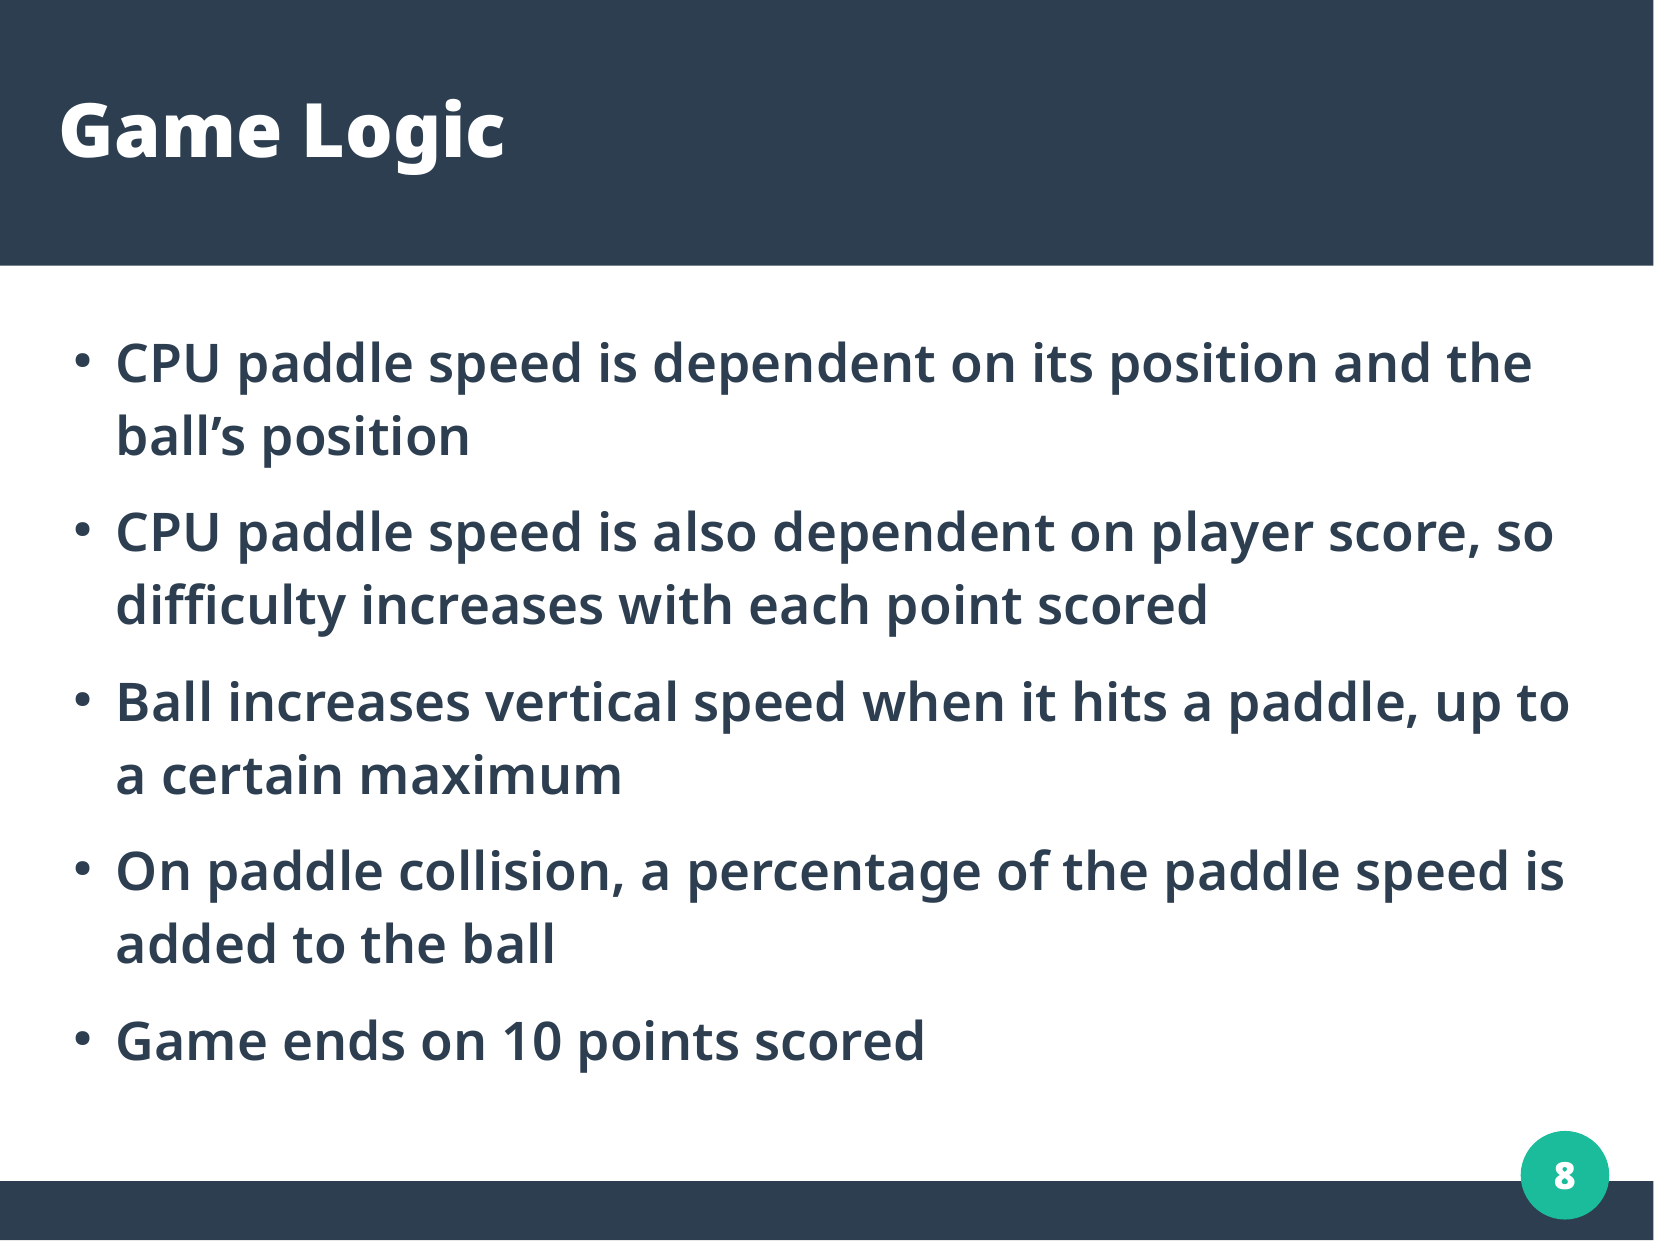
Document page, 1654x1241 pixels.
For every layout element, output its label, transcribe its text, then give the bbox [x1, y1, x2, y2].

title Game Logic [59, 49, 1595, 207]
list CPU paddle speed is dependent on its position and the ball’s position CPU paddle speed is also dependent on player score, so difficulty increases with each point scored Ball increases vertical speed when it hits a paddle, up to a certain maximum On paddle collision, a percentage of the paddle speed is added to the ball Game ends on 10 points scored [59, 324, 1595, 1152]
